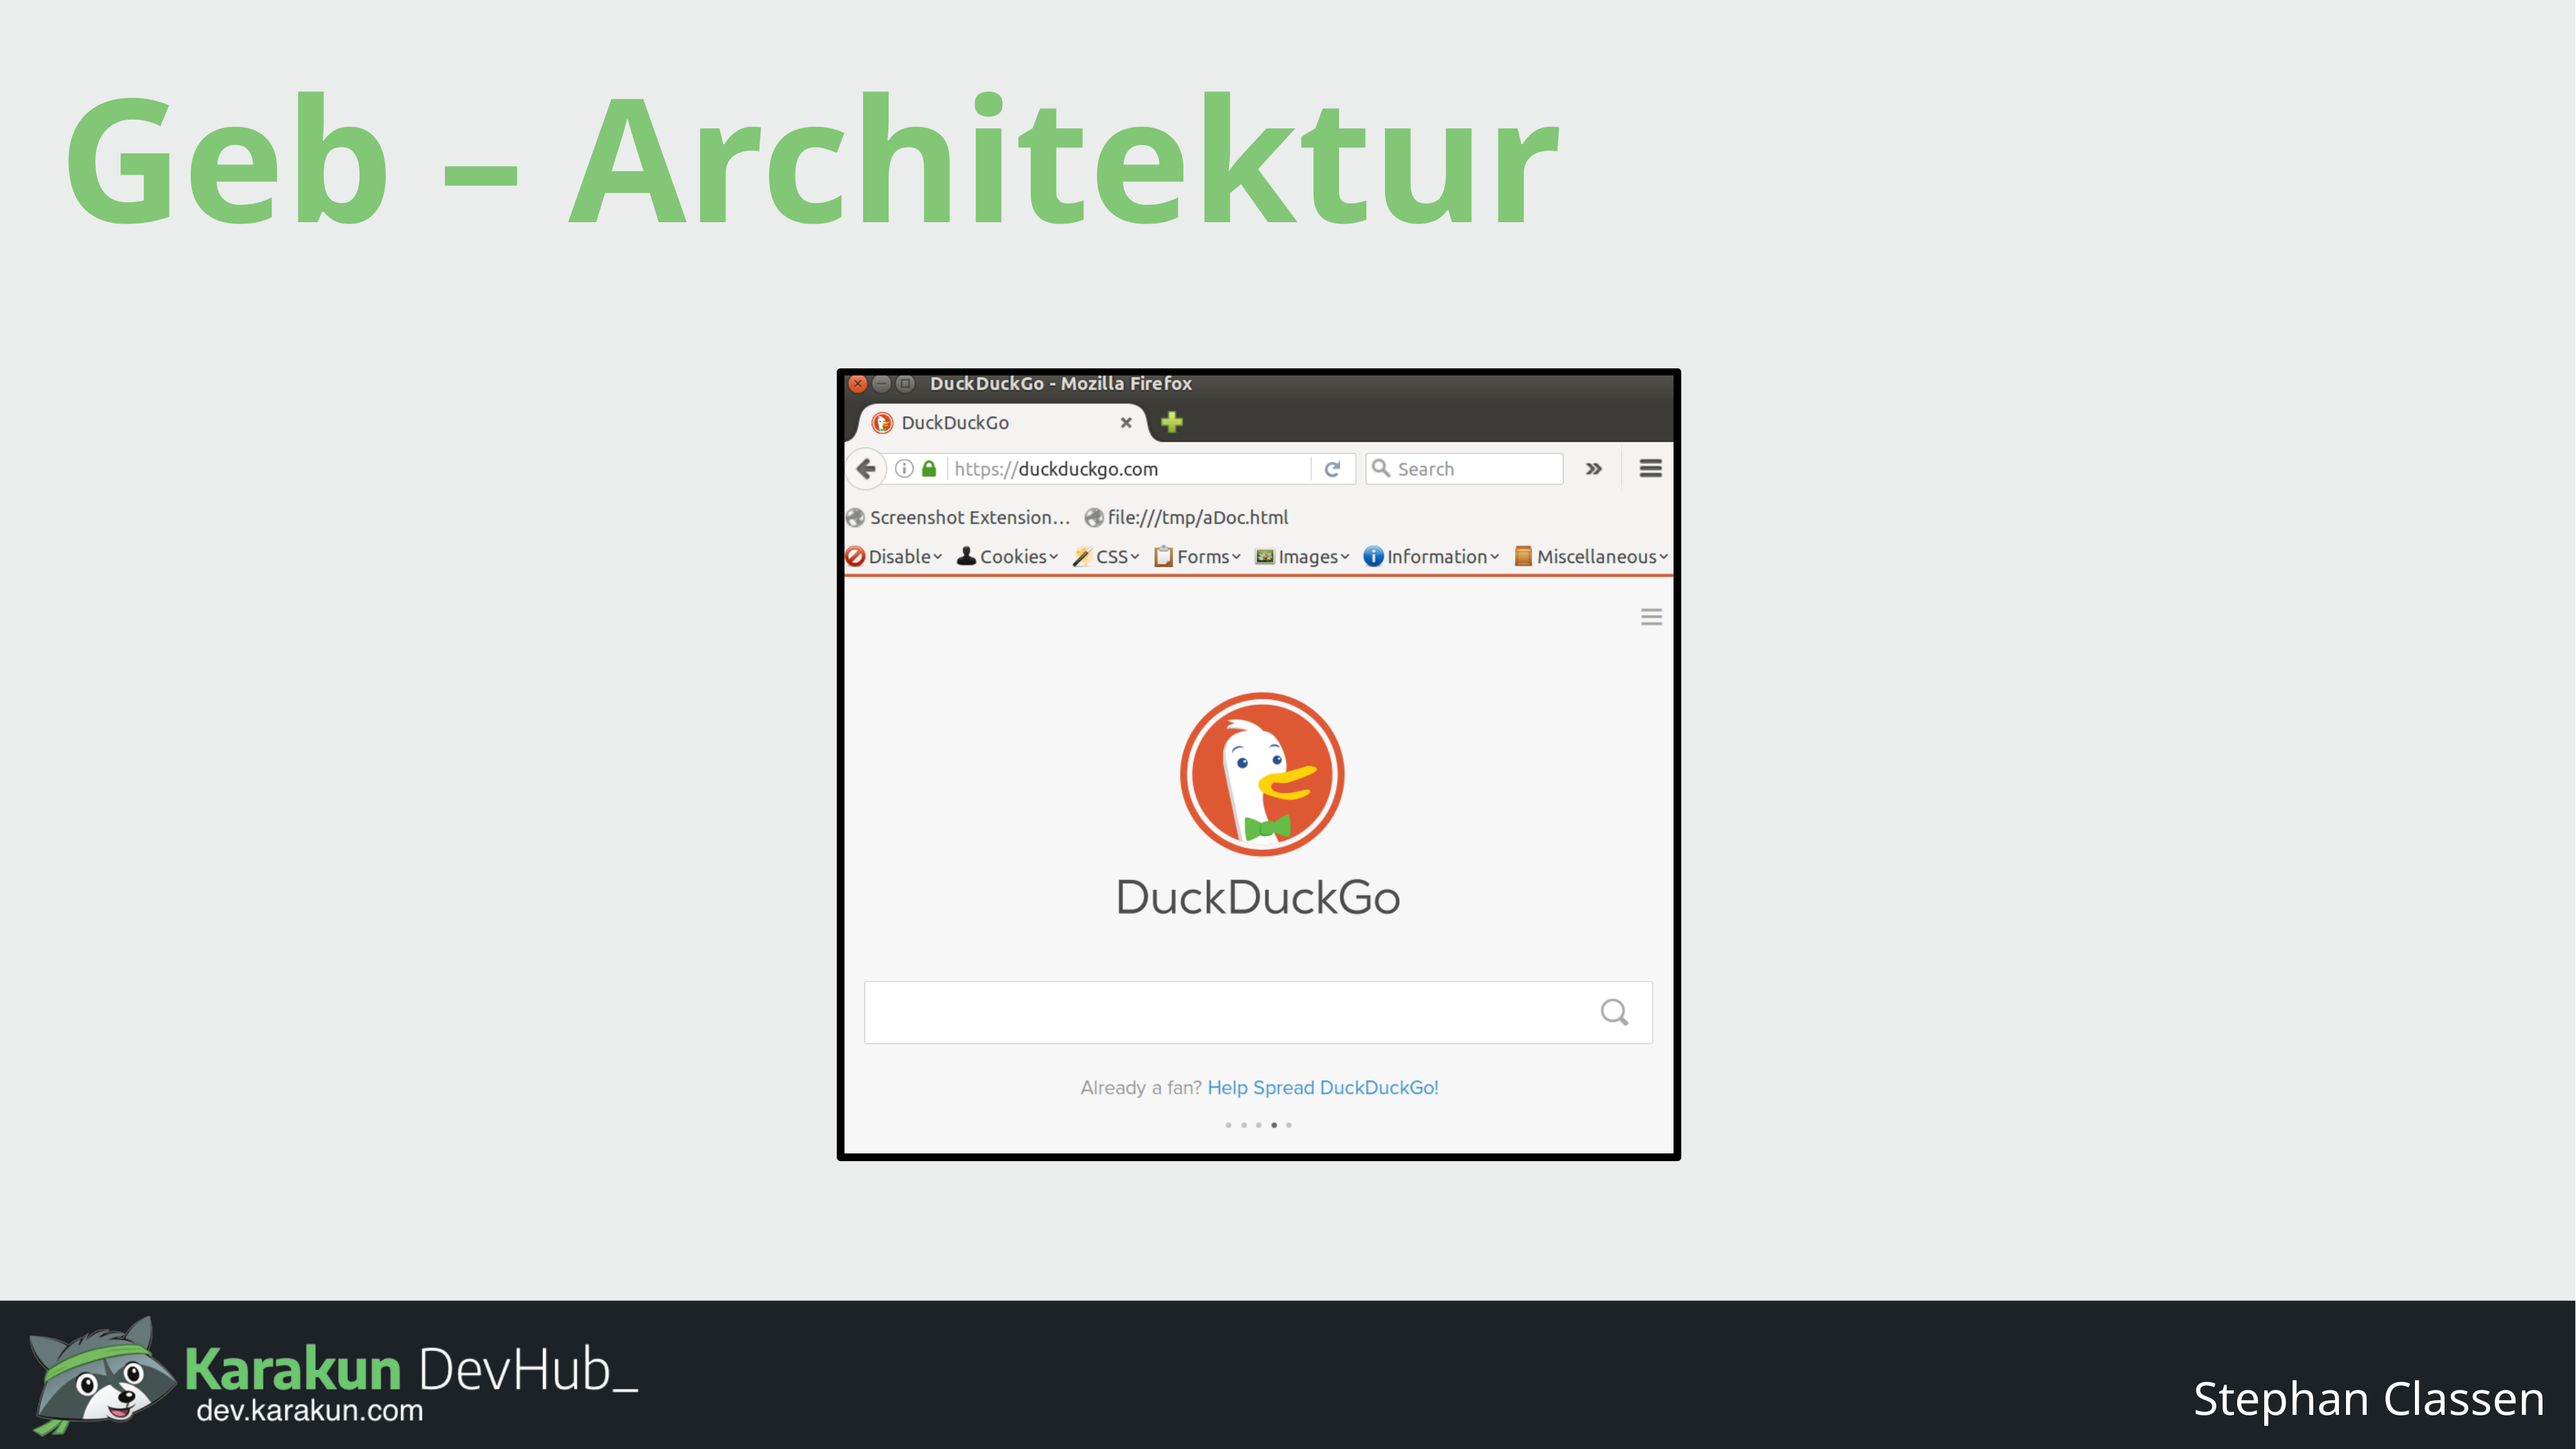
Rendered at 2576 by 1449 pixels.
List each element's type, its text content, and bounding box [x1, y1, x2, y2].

text_box [0, 1300, 2575, 1449]
picture [30, 1316, 647, 1437]
text_box Geb – Architektur [49, 34, 2523, 259]
picture [844, 375, 1674, 1153]
text_box Stephan Classen [1795, 1361, 2557, 1434]
